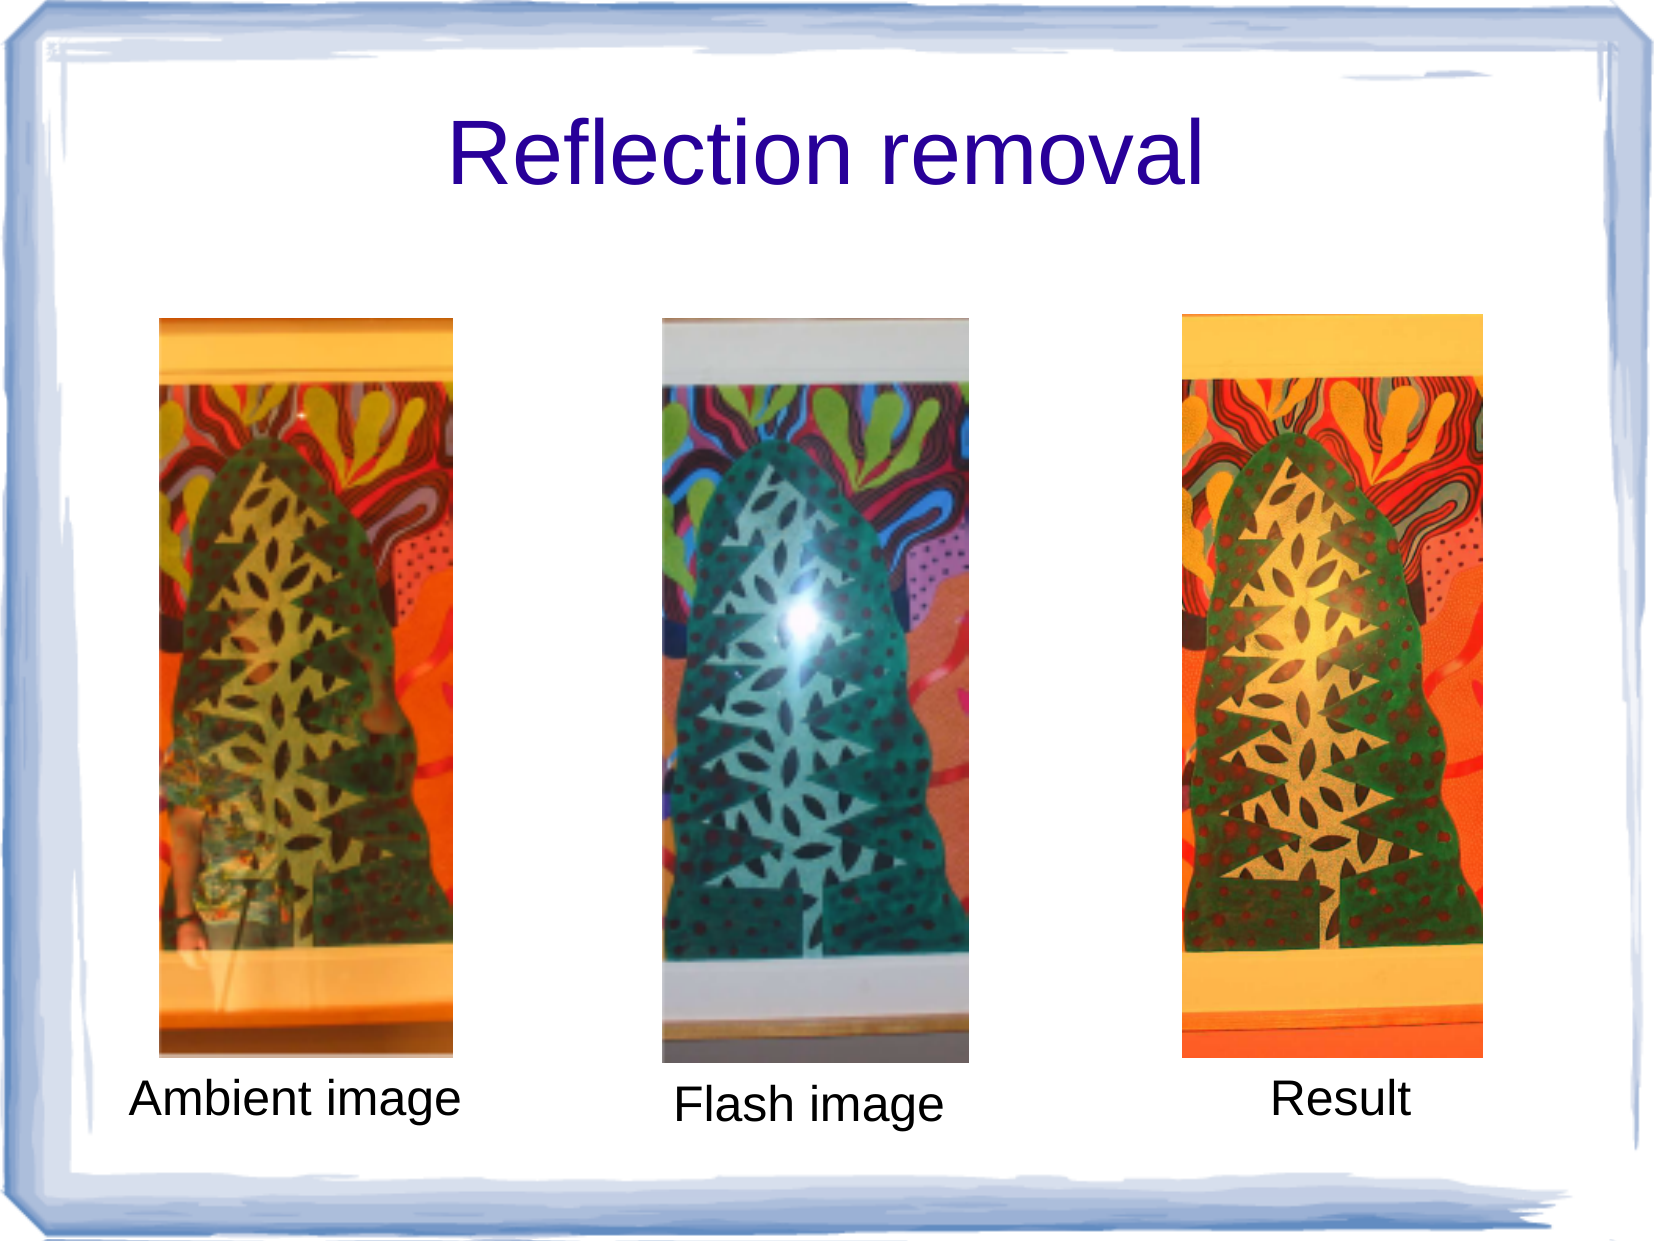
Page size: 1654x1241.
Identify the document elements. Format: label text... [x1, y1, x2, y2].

text_box Ambient image [88, 1062, 502, 1134]
text_box Flash image [602, 1068, 1016, 1140]
picture [0, 0, 1654, 1241]
title Reflection removal [82, 49, 1571, 257]
text_box Result [1133, 1062, 1548, 1134]
